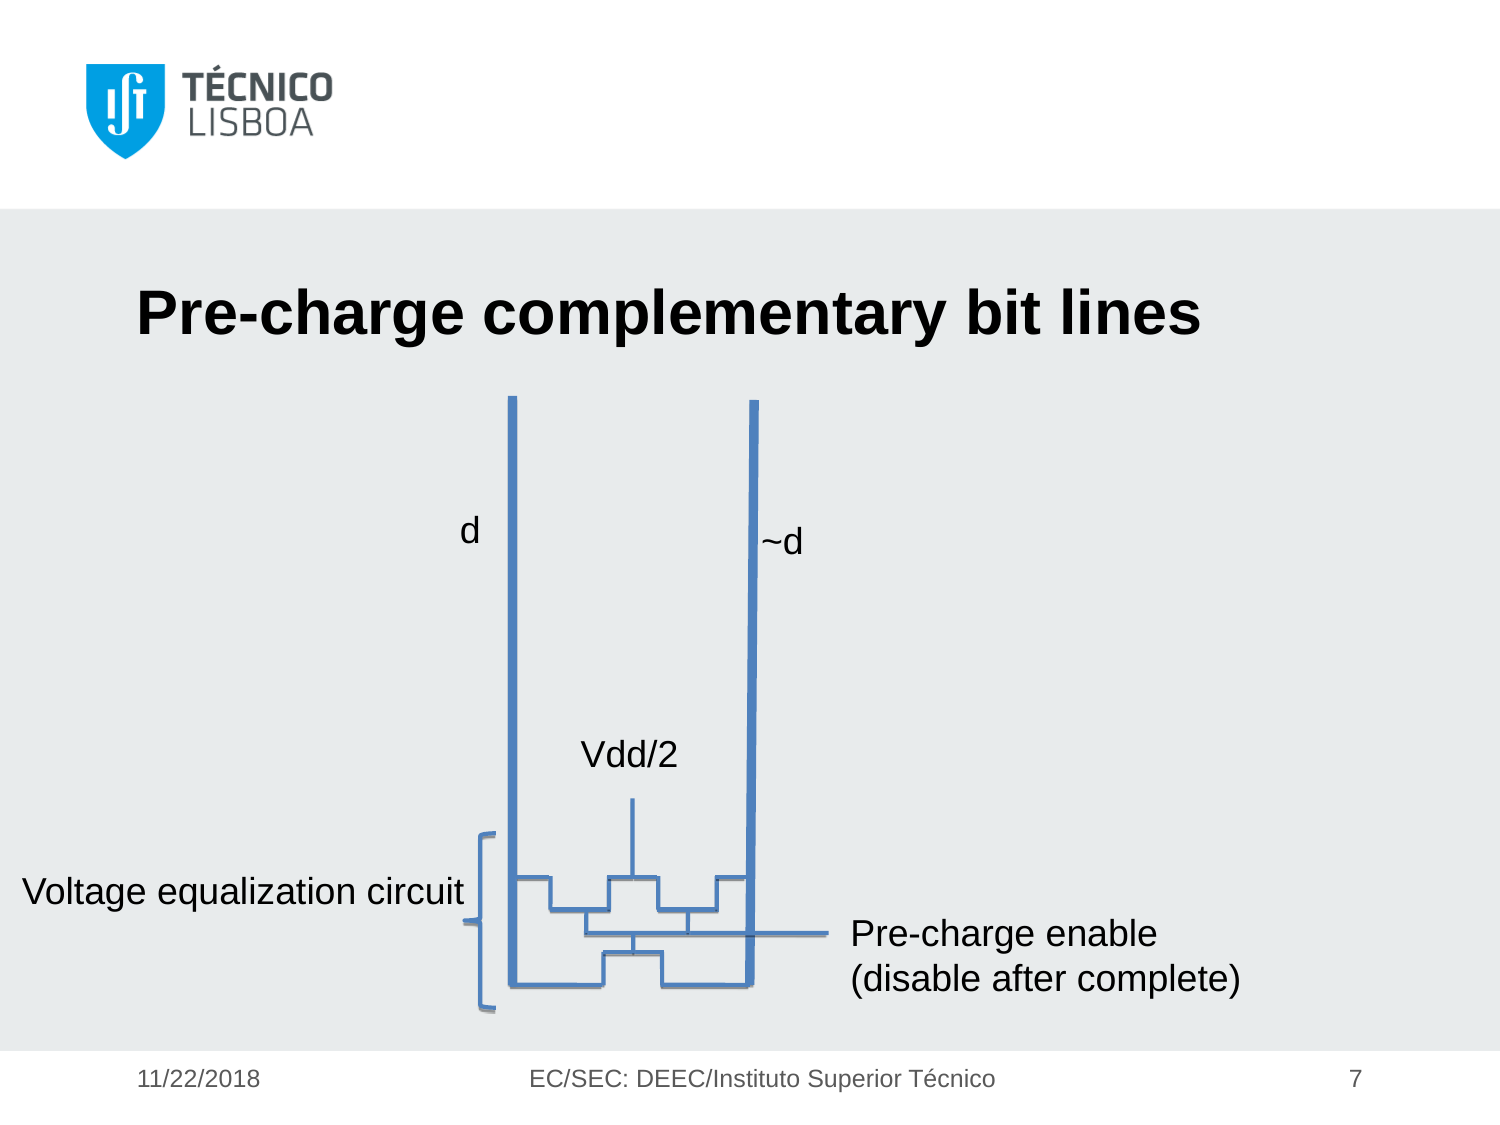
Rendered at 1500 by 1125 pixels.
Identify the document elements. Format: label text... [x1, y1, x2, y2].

title Pre-charge complementary bit lines [121, 237, 1378, 381]
text_box Vdd/2 [565, 722, 694, 783]
text_box Voltage equalization circuit [7, 859, 480, 920]
text_box d [445, 498, 496, 559]
slide_number <number> [1077, 1052, 1378, 1103]
text_box ~d [746, 509, 819, 570]
text_box Pre-charge enable (disable after complete) [835, 901, 1257, 1007]
footer EC/SEC: DEEC/Instituto Superior Técnico [512, 1052, 1021, 1103]
picture [0, 0, 1500, 1125]
slide_number 11/22/2018 [121, 1052, 425, 1103]
